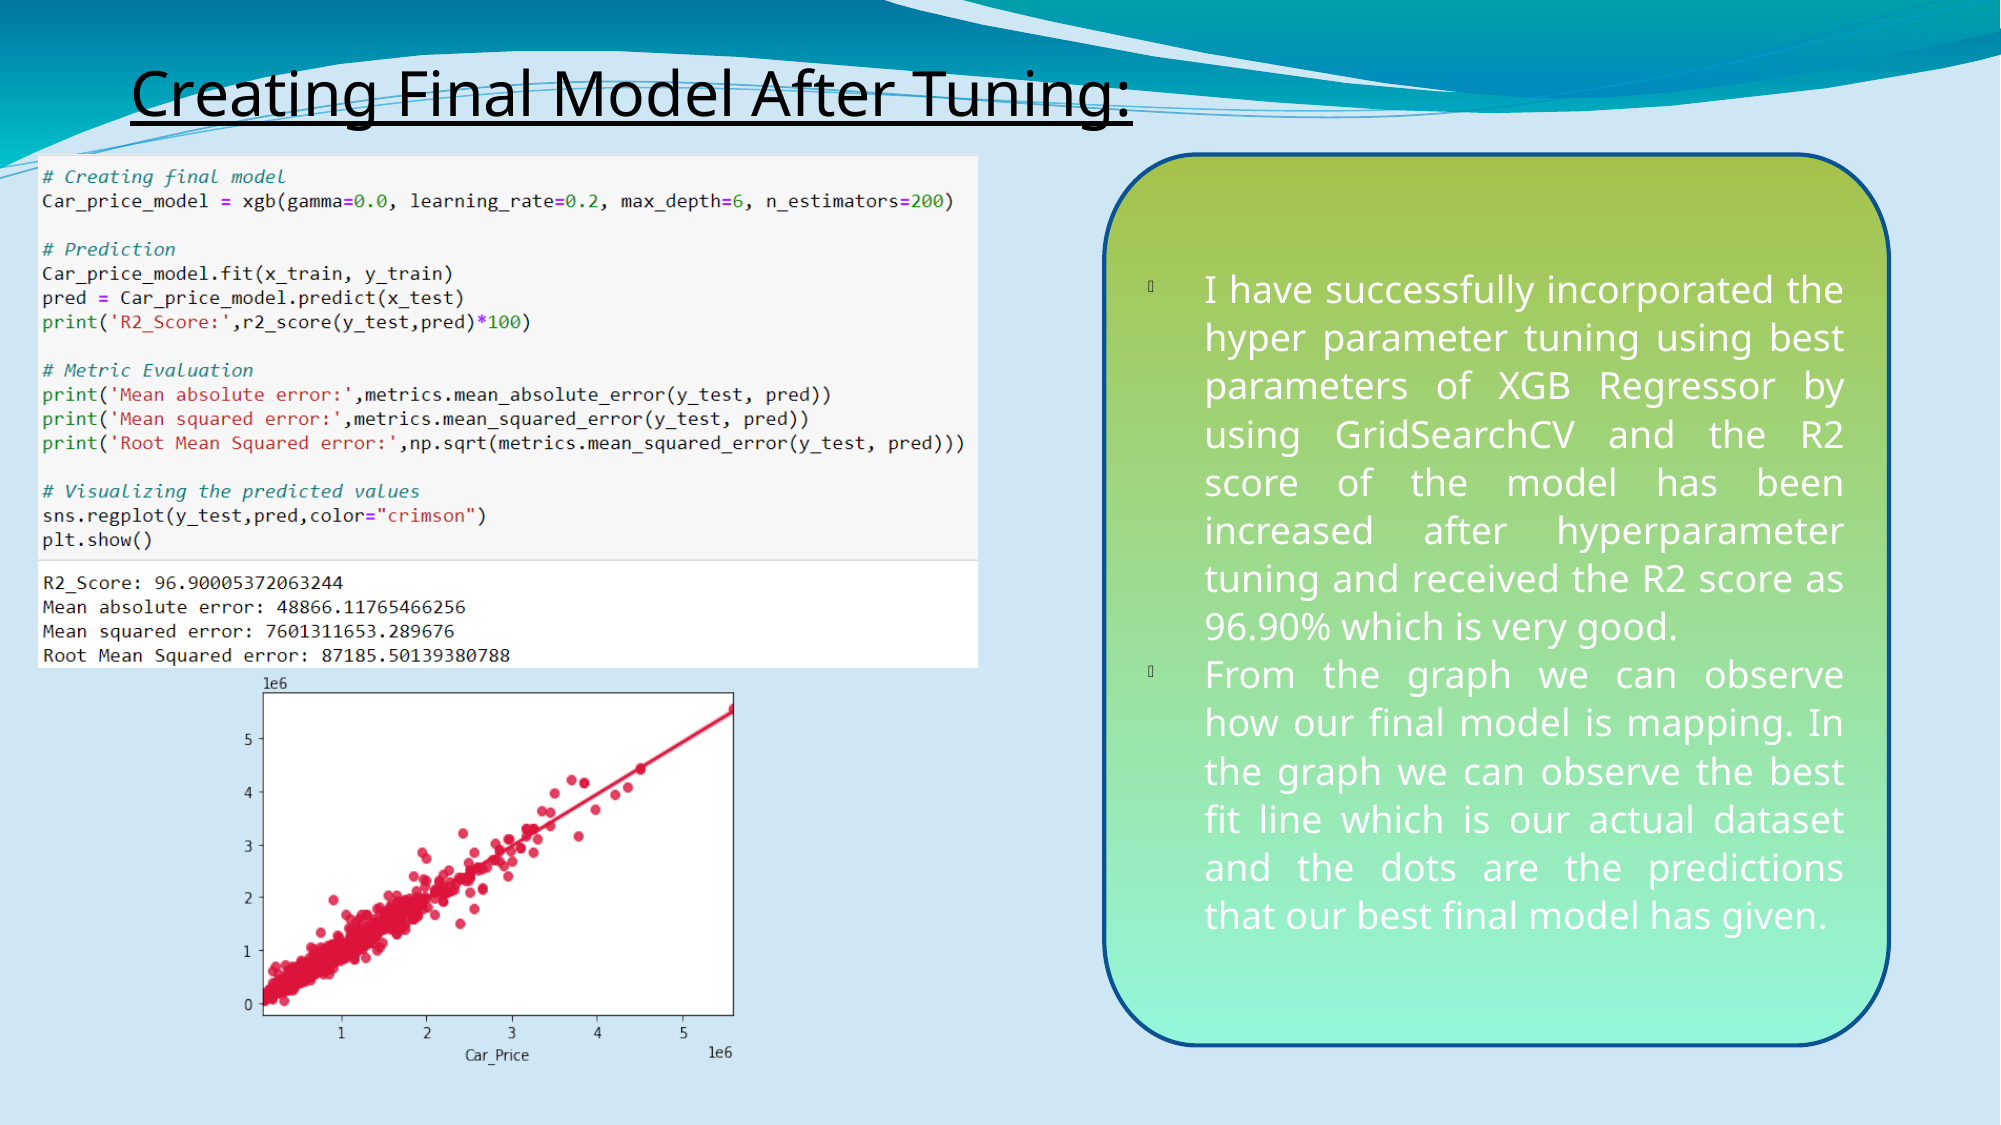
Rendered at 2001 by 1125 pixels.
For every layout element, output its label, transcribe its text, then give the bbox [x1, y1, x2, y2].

text_box Creating Final Model After Tuning: [115, 46, 1891, 137]
text_box I have successfully incorporated the hyper parameter tuning using best parameters of XGB Regressor by using GridSearchCV and the R2 score of the model has been increased after hyperparameter tuning and received the R2 score as 96.90% which is very good. From the graph we can observe how our final model is mapping. In the graph we can observe the best fit line which is our actual dataset and the dots are the predictions that our best final model has given. [1104, 154, 1889, 1046]
picture [38, 154, 979, 1073]
